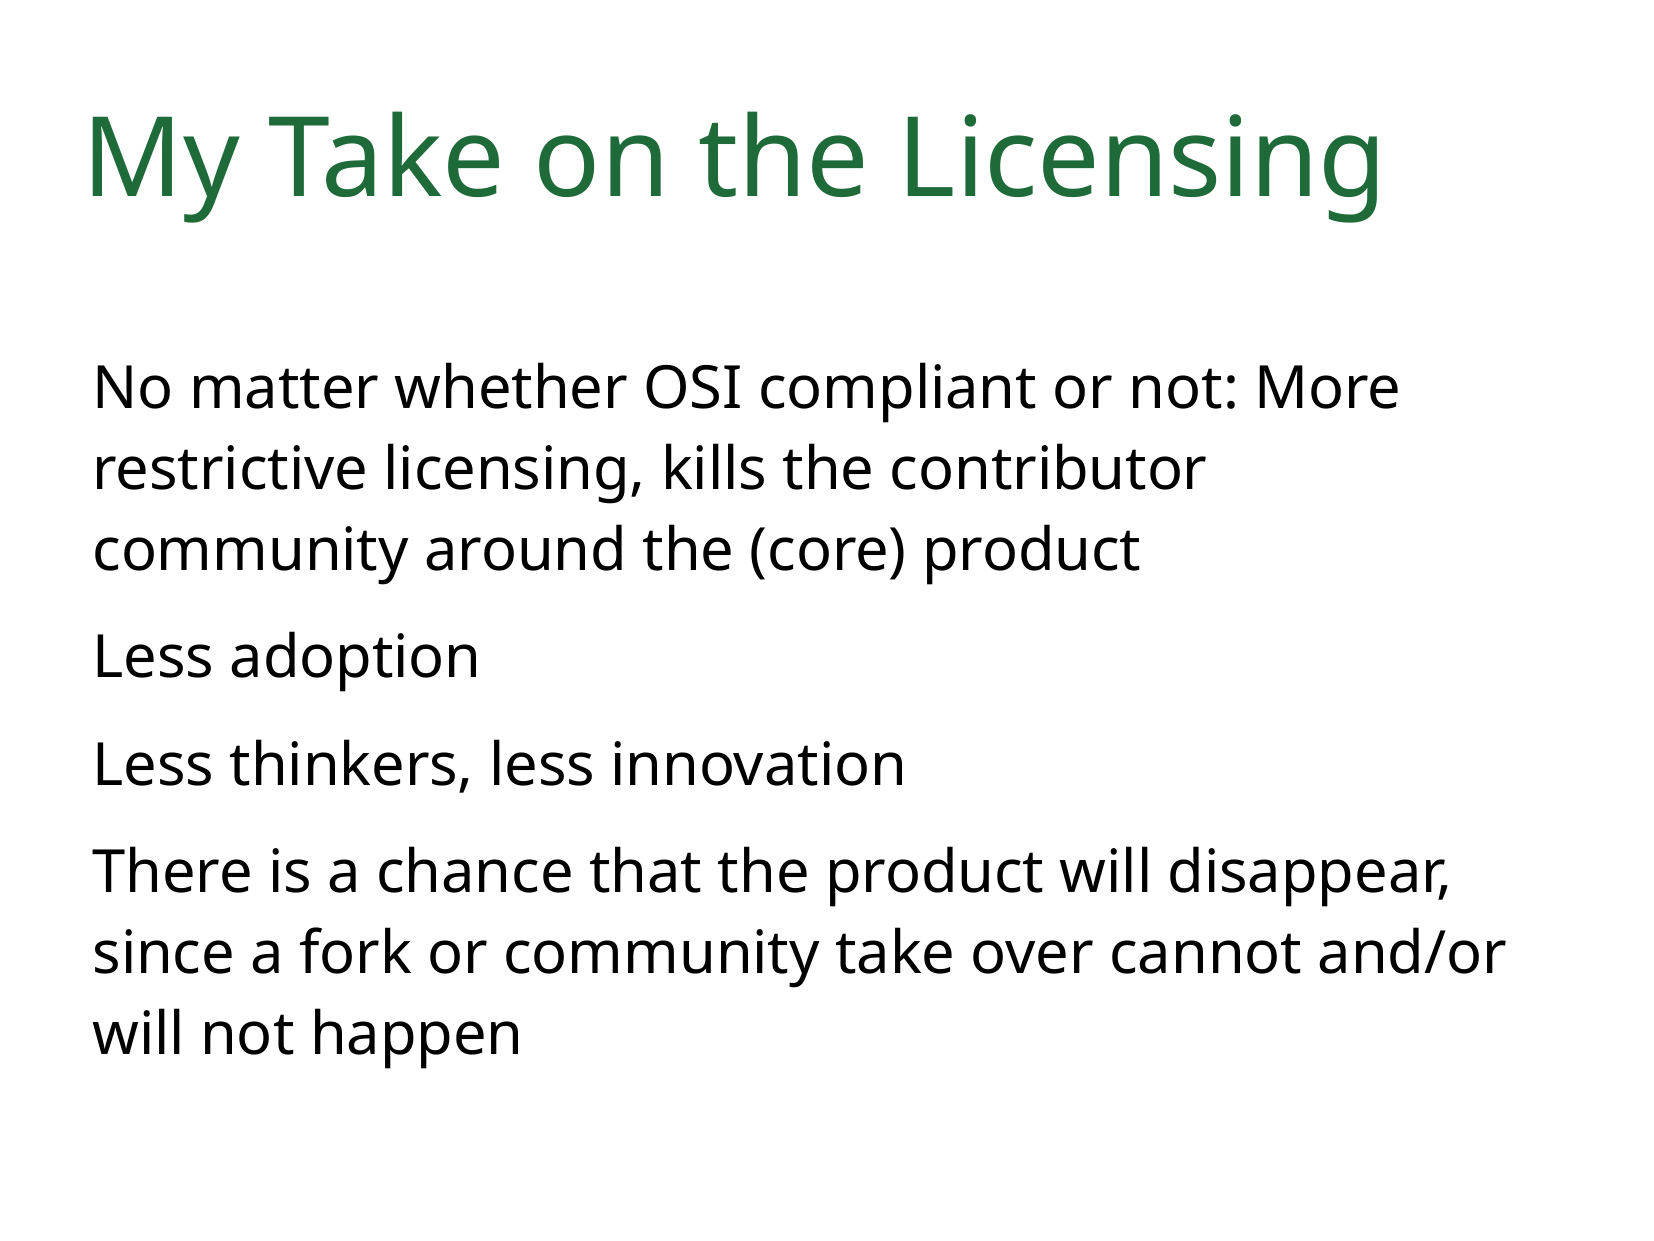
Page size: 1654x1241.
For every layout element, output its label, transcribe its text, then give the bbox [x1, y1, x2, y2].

title My Take on the Licensing [82, 49, 1571, 257]
list No matter whether OSI compliant or not: More restrictive licensing, kills the contributor community around the (core) product Less adoption Less thinkers, less innovation There is a chance that the product will disappear, since a fork or community take over cannot and/or will not happen [45, 345, 1534, 1081]
